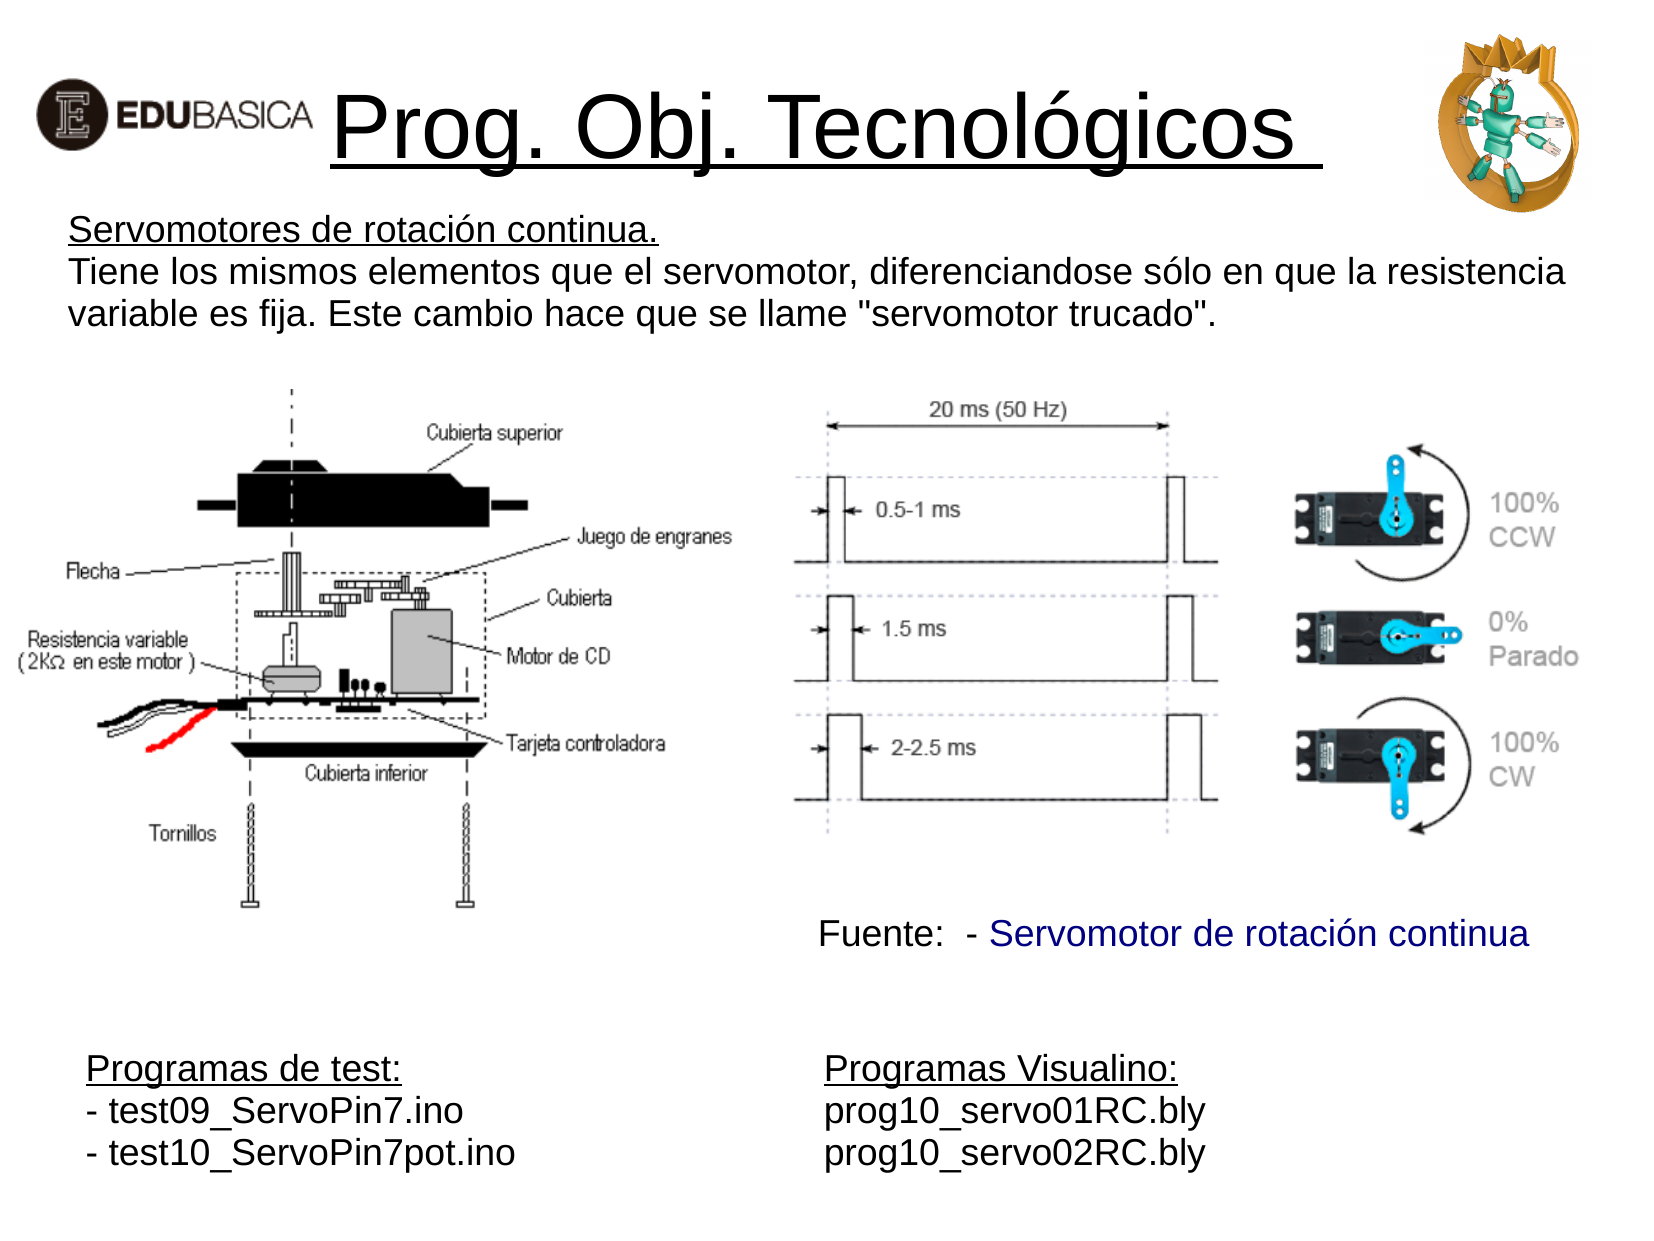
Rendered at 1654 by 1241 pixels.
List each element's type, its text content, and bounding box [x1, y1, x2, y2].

text_box Servomotores de rotación continua. Tiene los mismos elementos que el servomotor, diferenciandose sólo en que la resistencia variable es fija. Este cambio hace que se llame "servomotor trucado". [53, 200, 1592, 342]
title Prog. Obj. Tecnológicos [82, 23, 1571, 200]
picture [35, 77, 316, 154]
text_box Programas de test: Programas Visualino: - test09_ServoPin7.ino prog10_servo01RC.bly - test10_ServoPin7pot.ino prog10_servo02RC.bly [70, 1040, 1548, 1182]
text_box Fuente: - Servomotor de rotación continua [803, 905, 1545, 1004]
picture [0, 389, 1595, 919]
picture [1417, 33, 1595, 213]
